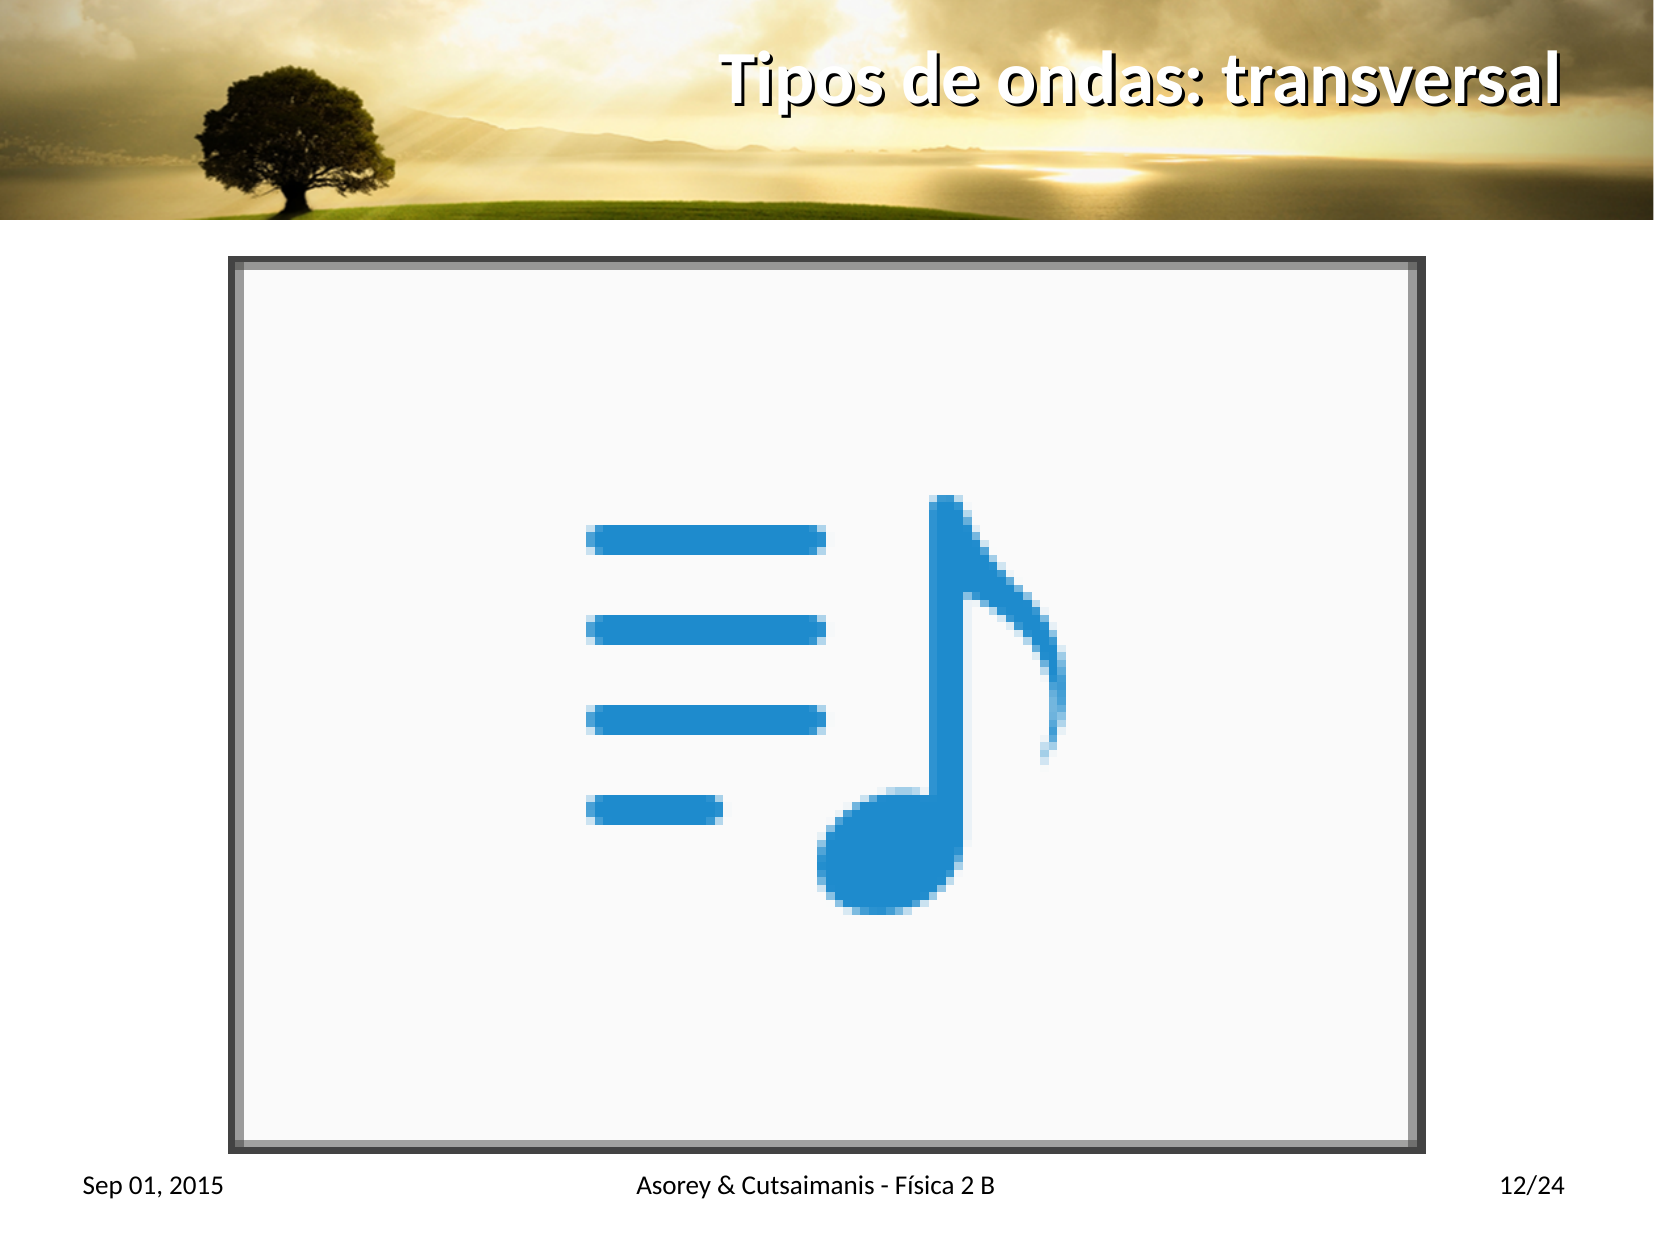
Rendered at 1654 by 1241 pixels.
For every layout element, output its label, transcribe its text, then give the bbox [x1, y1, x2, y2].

picture [0, 0, 1654, 220]
text_box [226, 255, 1427, 1156]
title Tipos de ondas: transversal [75, 19, 1564, 151]
